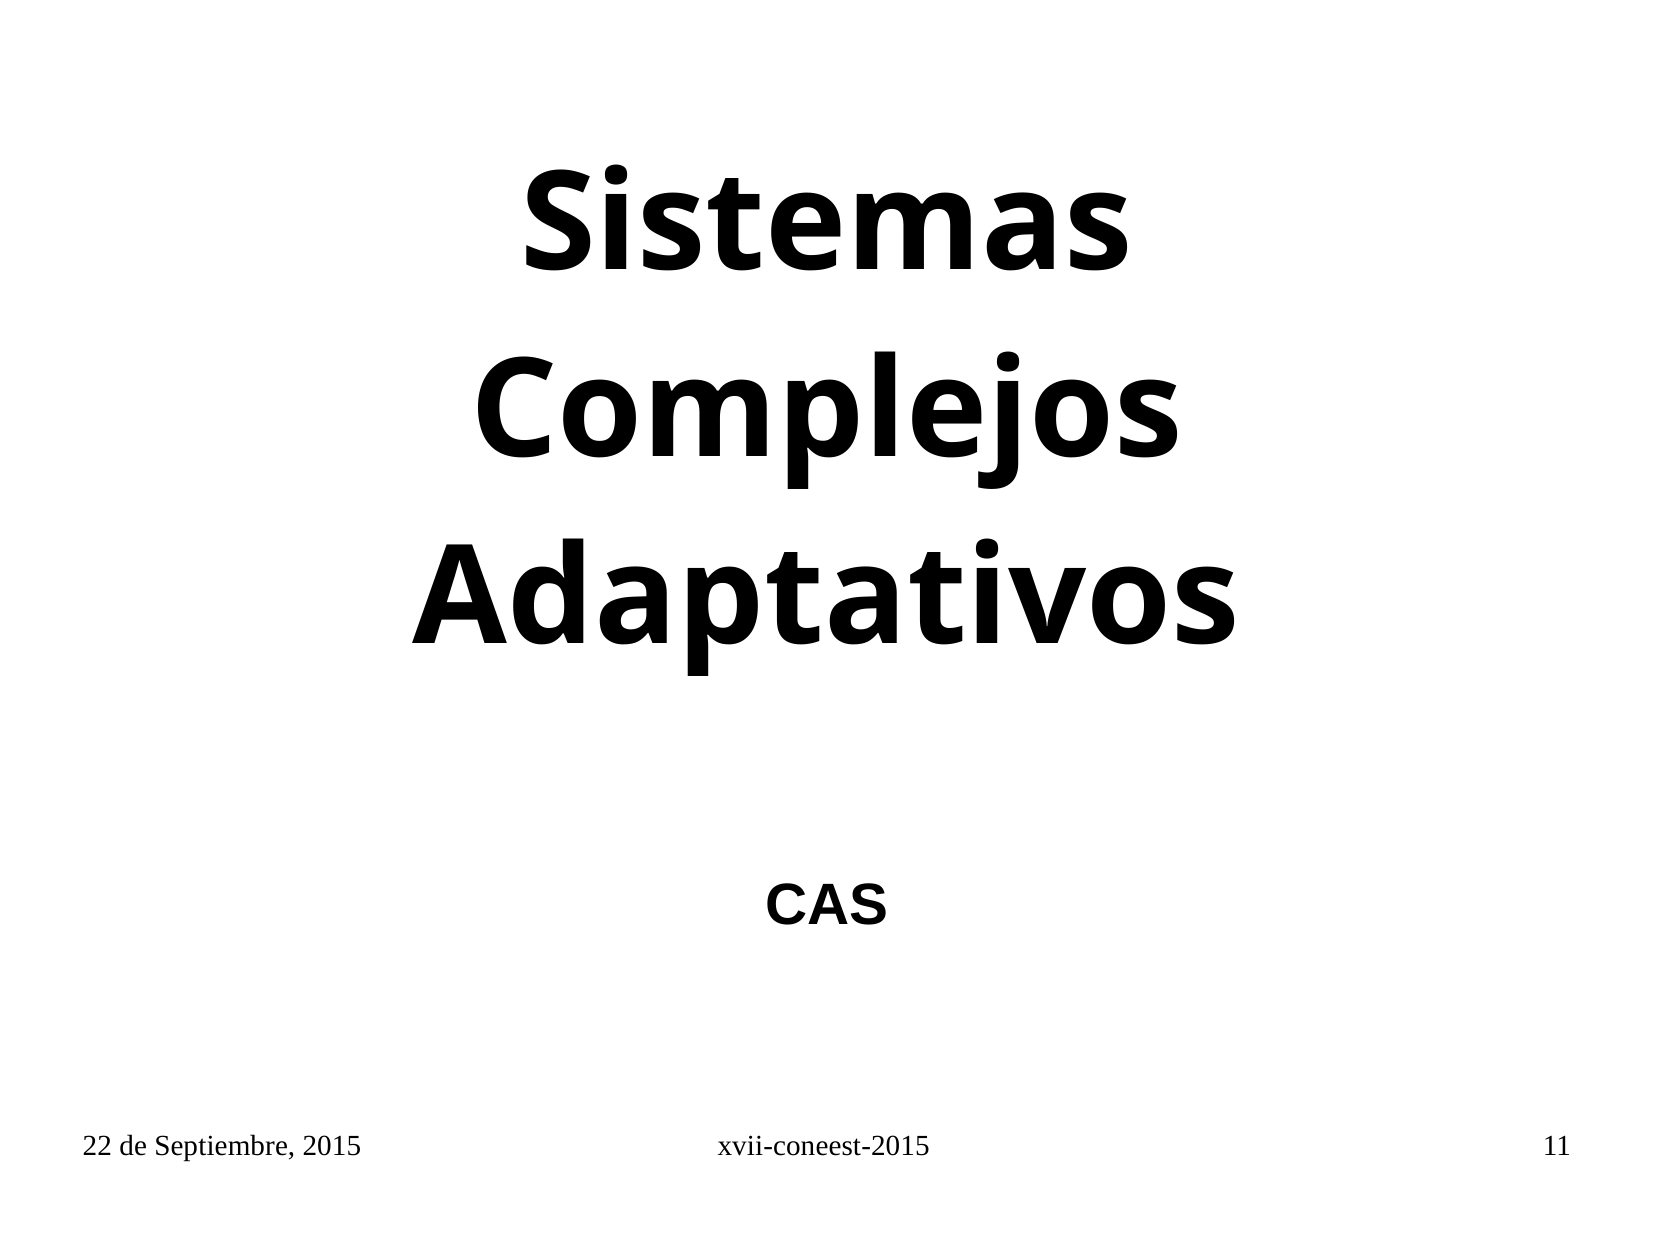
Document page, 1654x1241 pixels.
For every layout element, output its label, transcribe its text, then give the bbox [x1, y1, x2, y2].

subtitle Sistemas Complejos Adaptativos CAS [82, 49, 1571, 1010]
